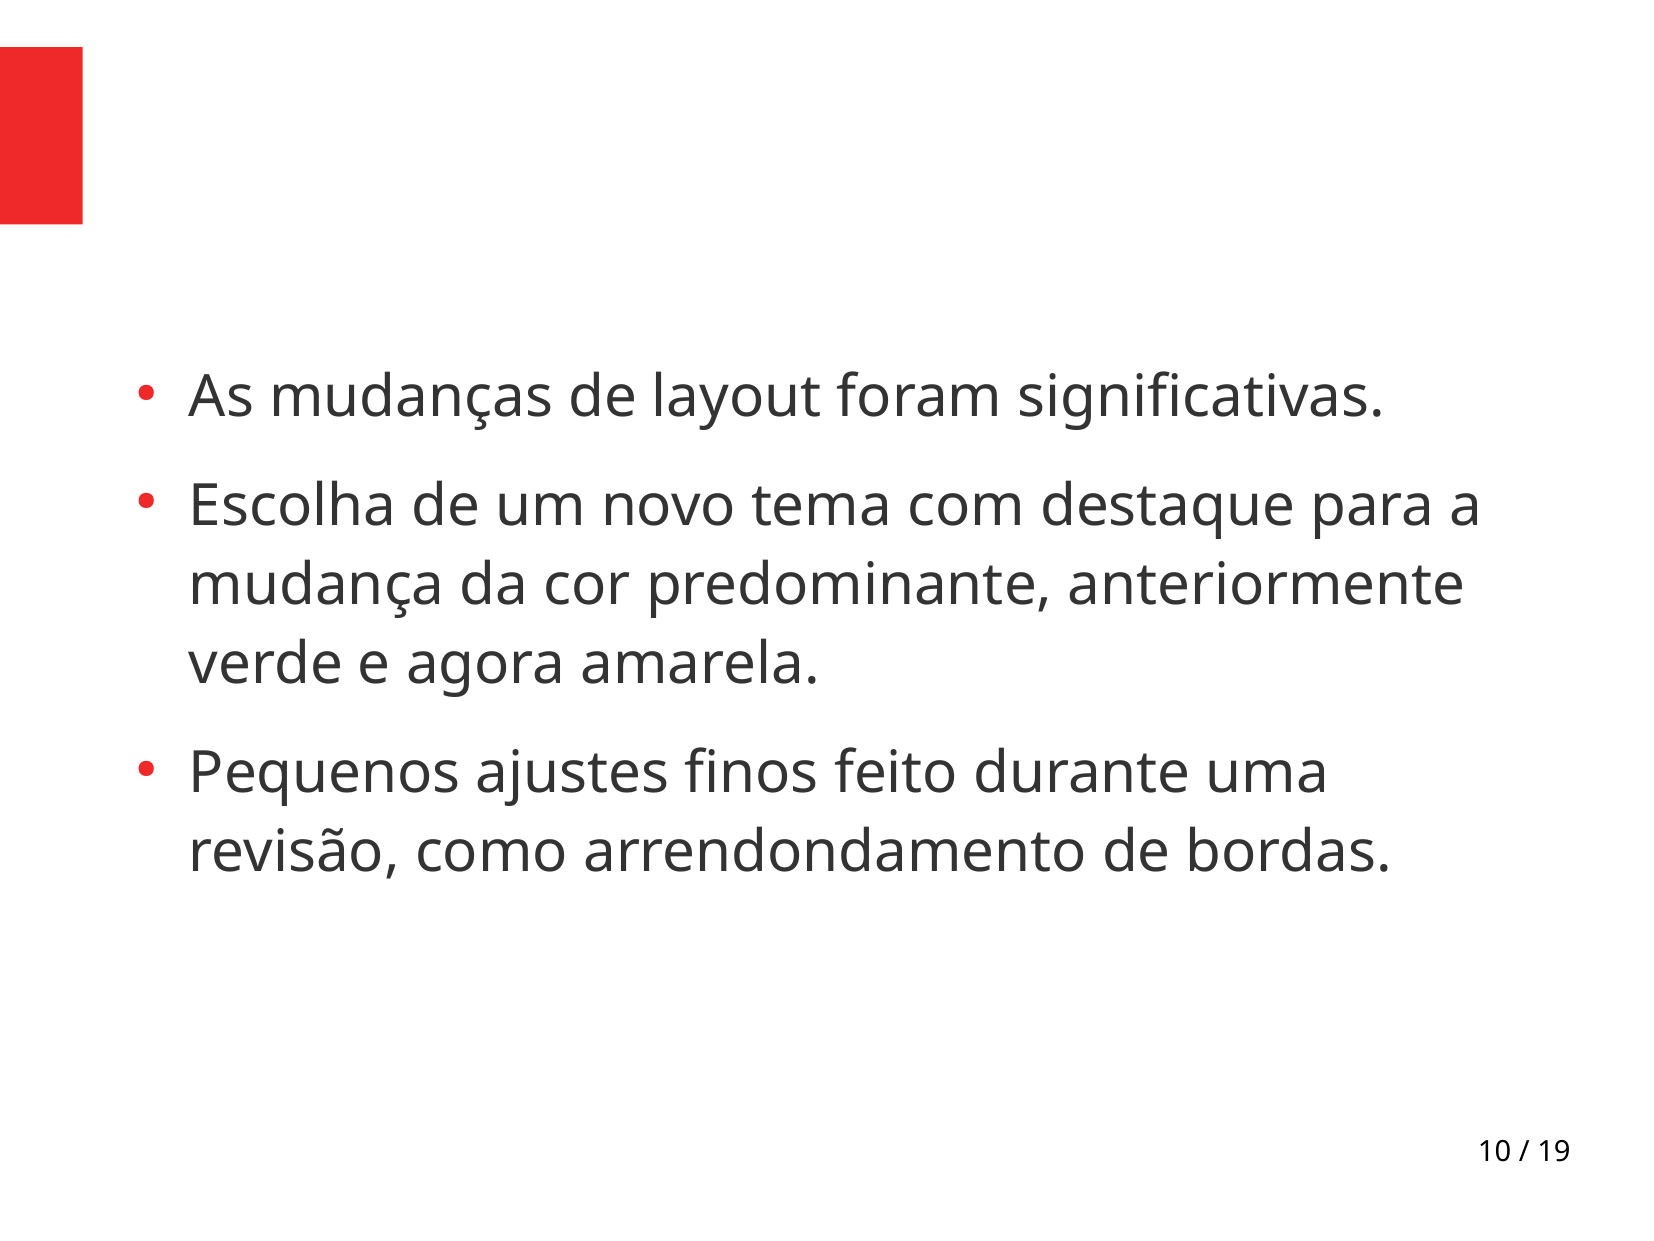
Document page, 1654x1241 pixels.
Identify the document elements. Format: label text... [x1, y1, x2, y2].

list As mudanças de layout foram significativas. Escolha de um novo tema com destaque para a mudança da cor predominante, anteriormente verde e agora amarela. Pequenos ajustes finos feito durante uma revisão, como arrendondamento de bordas. [118, 354, 1536, 1074]
